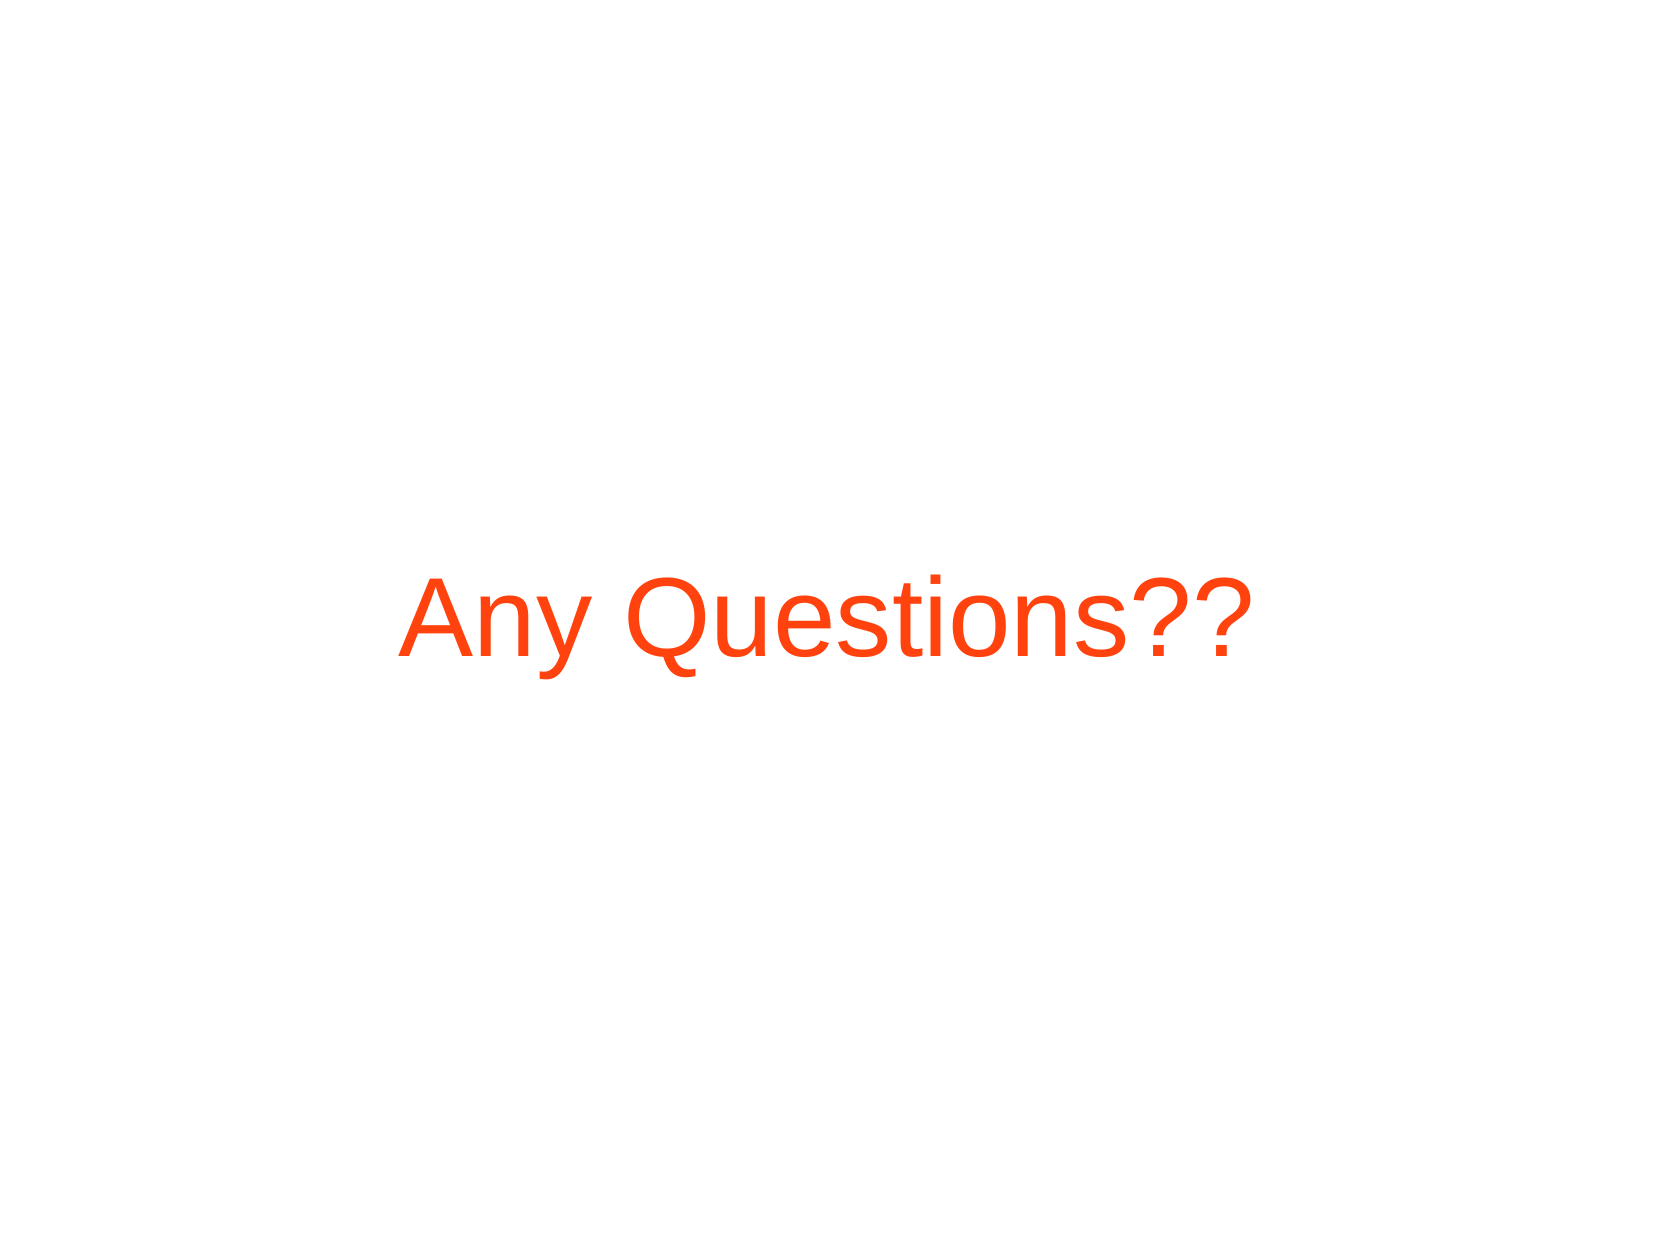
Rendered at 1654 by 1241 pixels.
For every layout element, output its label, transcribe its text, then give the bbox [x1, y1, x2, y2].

title Any Questions?? [82, 513, 1571, 721]
